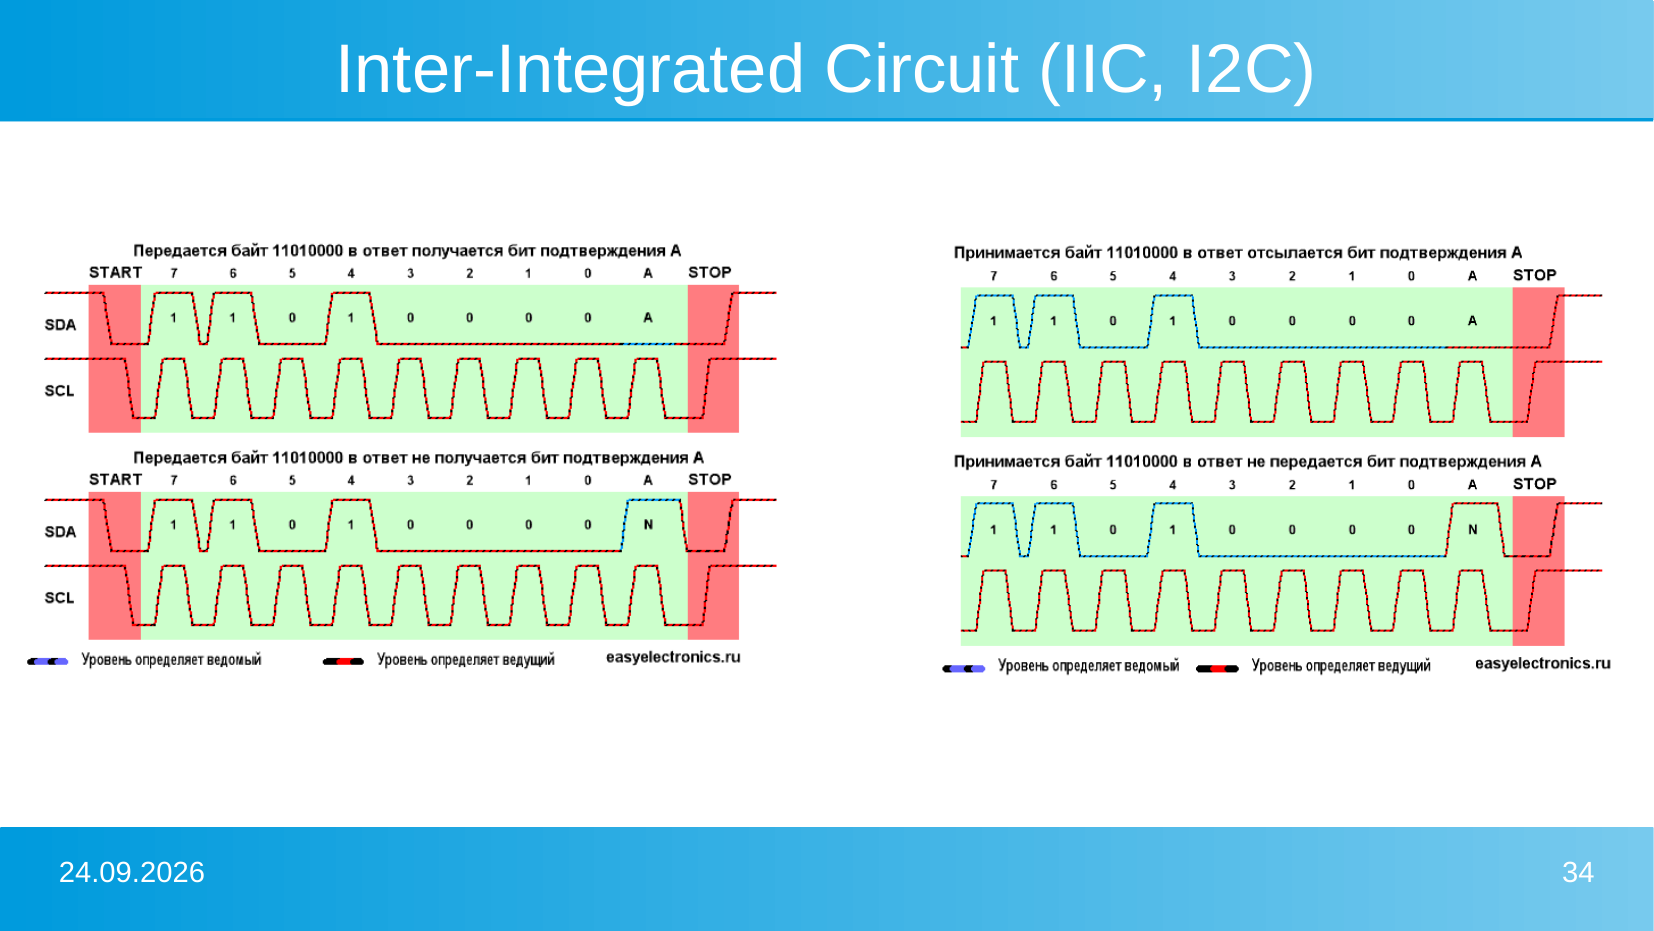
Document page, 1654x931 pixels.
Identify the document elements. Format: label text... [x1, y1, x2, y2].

picture [916, 213, 1643, 705]
picture [0, 211, 805, 699]
title Inter-Integrated Circuit (IIC, I2C) [59, 29, 1595, 108]
